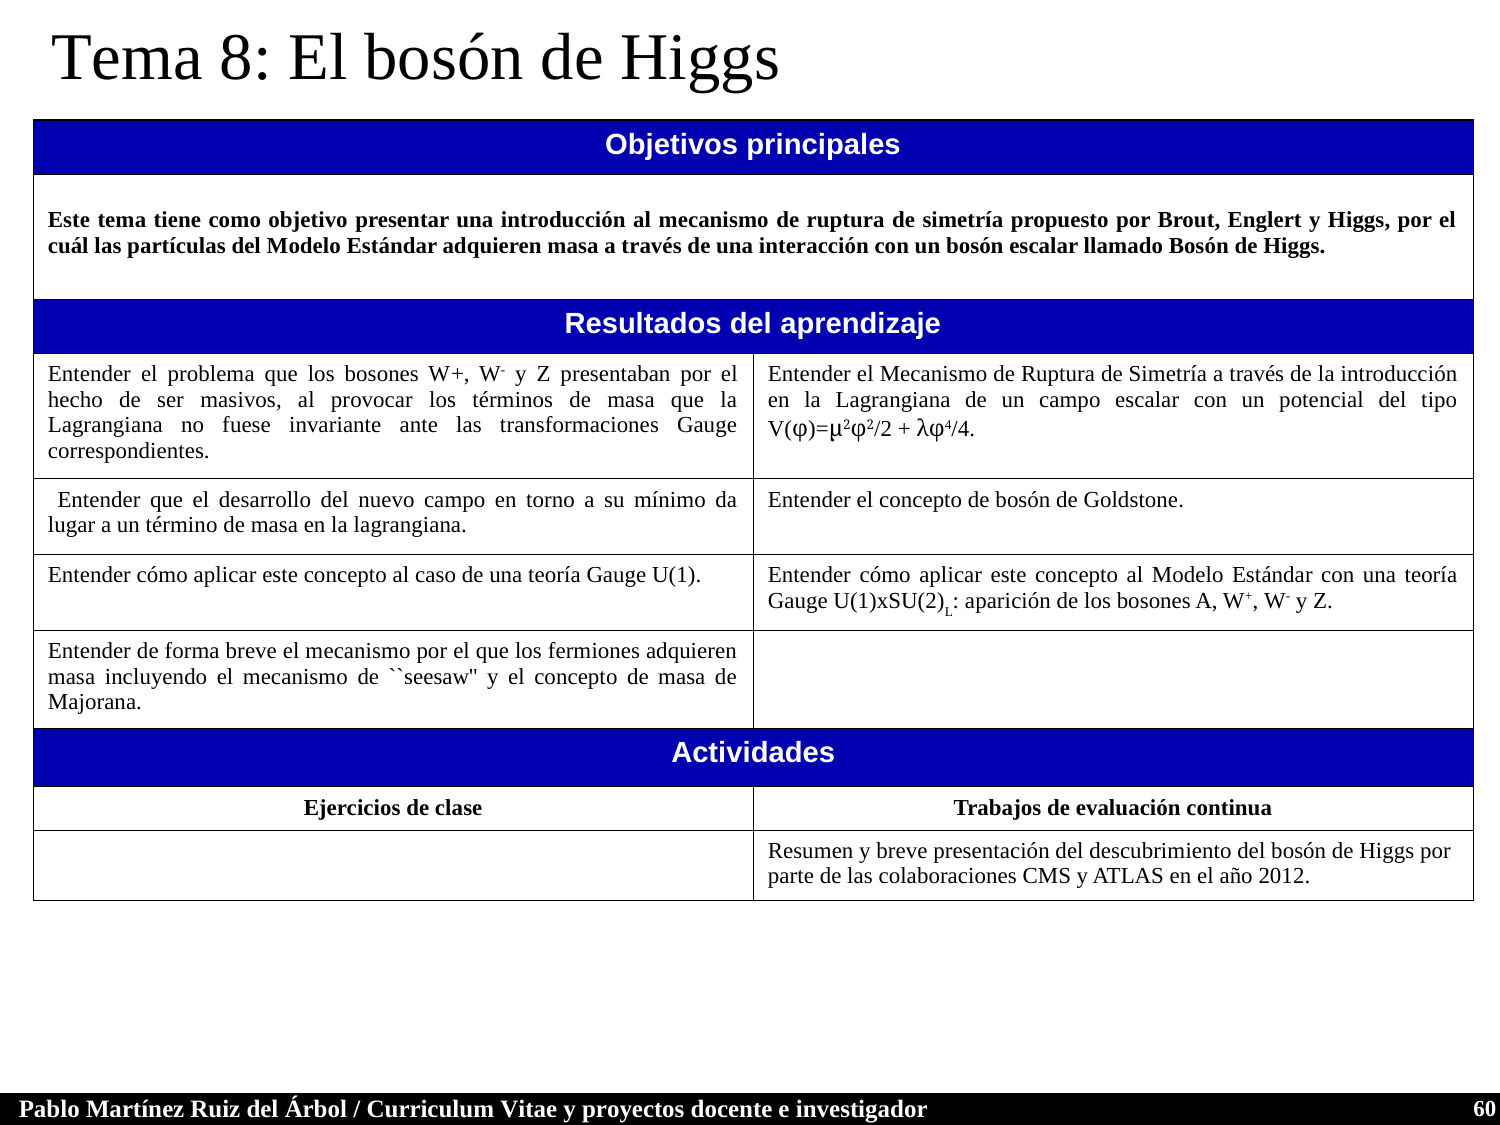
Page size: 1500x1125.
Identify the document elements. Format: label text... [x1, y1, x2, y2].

table_cell Entender el concepto de bosón de Goldstone. [754, 479, 1473, 554]
table_cell Ejercicios de clase [34, 787, 753, 830]
table_cell Este tema tiene como objetivo presentar una introducción al mecanismo de ruptura de simetría propuesto por Brout, Englert y Higgs, por el cuál las partículas del Modelo Estándar adquieren masa a través de una interacción con un bosón escalar llamado Bosón de Higgs. [34, 175, 1473, 299]
table_cell Entender cómo aplicar este concepto al Modelo Estándar con una teoría Gauge U(1)xSU(2)L: aparición de los bosones A, W+, W- y Z. [754, 555, 1473, 630]
table_cell Resultados del aprendizaje [34, 300, 1473, 353]
table_cell Resumen y breve presentación del descubrimiento del bosón de Higgs por parte de las colaboraciones CMS y ATLAS en el año 2012. [754, 831, 1473, 900]
table_cell Entender que el desarrollo del nuevo campo en torno a su mínimo da lugar a un término de masa en la lagrangiana. [34, 479, 753, 554]
table_cell Entender el Mecanismo de Ruptura de Simetría a través de la introducción en la Lagrangiana de un campo escalar con un potencial del tipo V(φ)=μ2φ2/2 + λφ4/4. [754, 354, 1473, 478]
table_cell Actividades [34, 729, 1473, 786]
table_cell Trabajos de evaluación continua [754, 787, 1473, 830]
table_cell Entender cómo aplicar este concepto al caso de una teoría Gauge U(1). [34, 555, 753, 630]
table_cell [34, 831, 753, 900]
table_header Objetivos principales [34, 121, 1473, 174]
text_box Tema 8: El bosón de Higgs [0, 3, 840, 111]
table_cell [754, 631, 1473, 728]
table_cell Entender de forma breve el mecanismo por el que los fermiones adquieren masa incluyendo el mecanismo de ``seesaw'' y el concepto de masa de Majorana. [34, 631, 753, 728]
table_cell Entender el problema que los bosones W+, W- y Z presentaban por el hecho de ser masivos, al provocar los términos de masa que la Lagrangiana no fuese invariante ante las transformaciones Gauge correspondientes. [34, 354, 753, 478]
